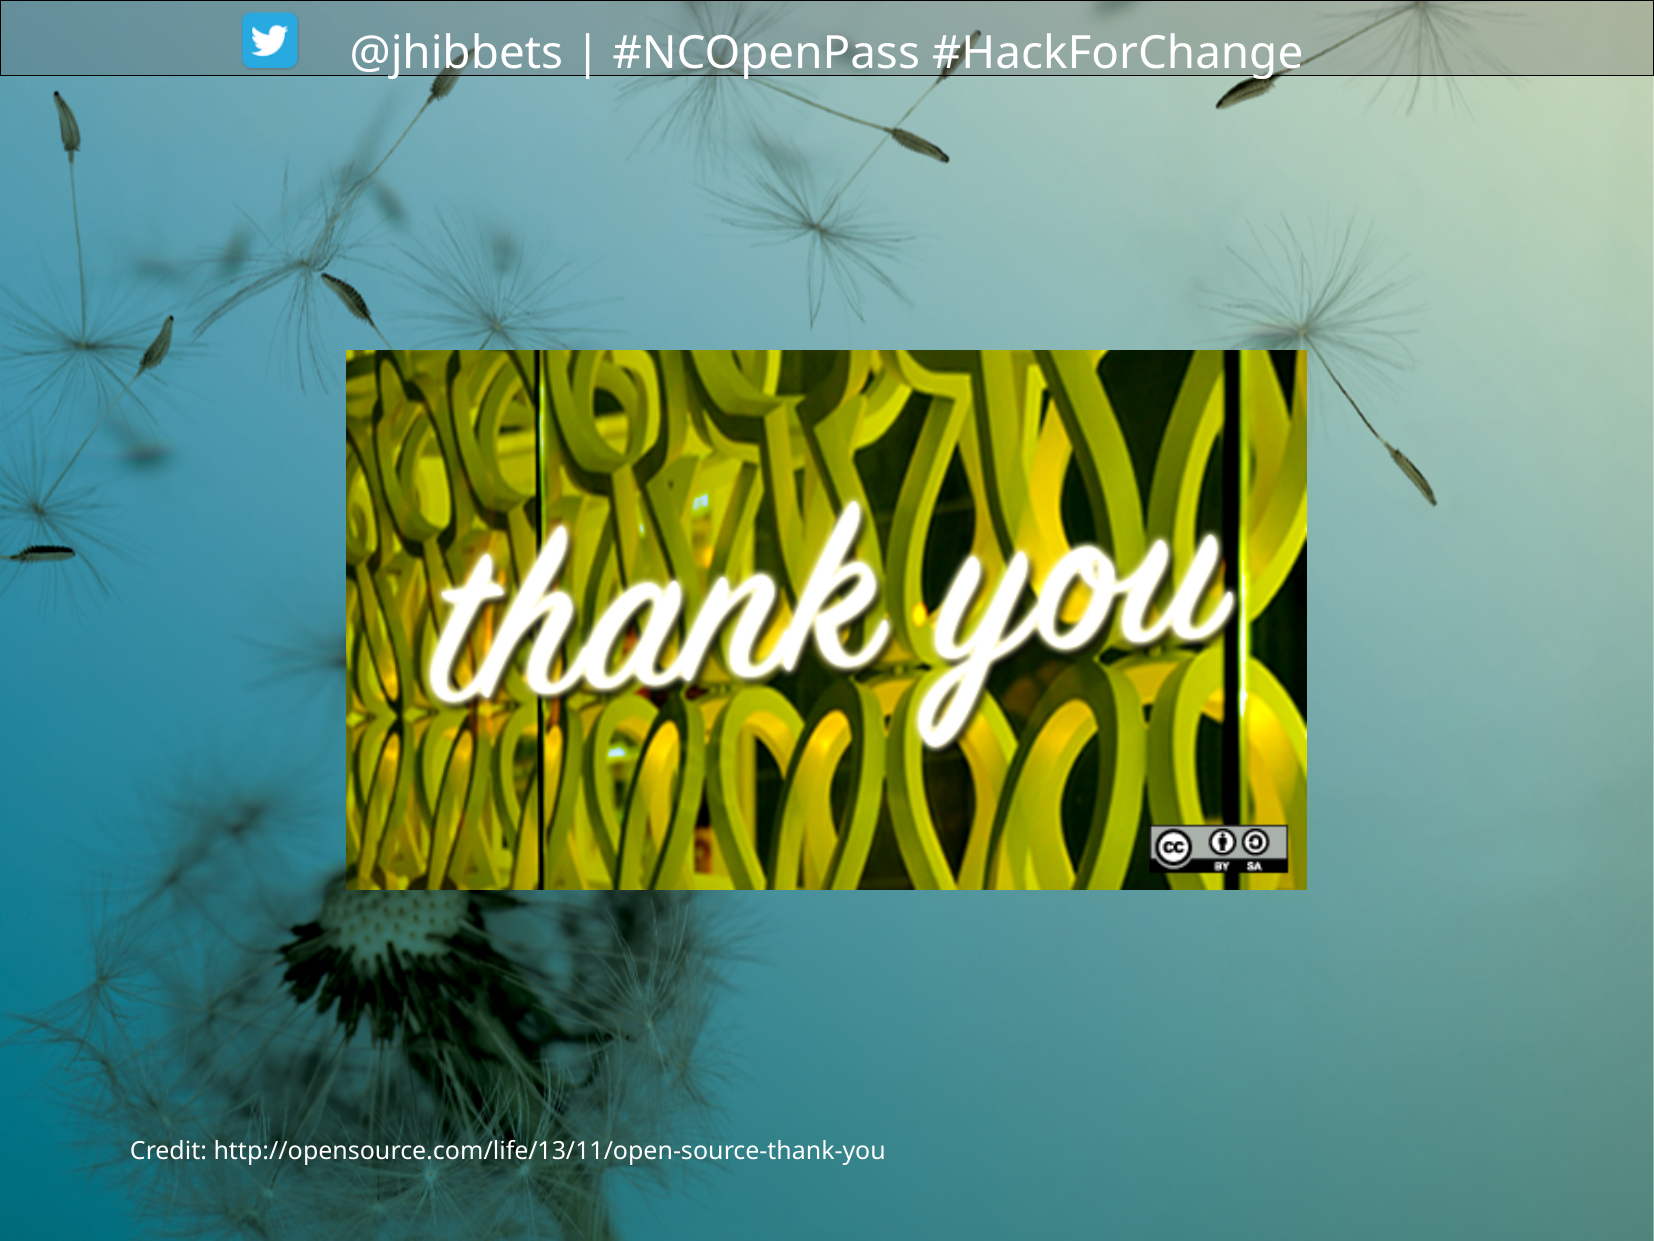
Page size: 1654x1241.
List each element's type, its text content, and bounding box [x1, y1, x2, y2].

picture [240, 11, 301, 72]
text_box Credit: http://opensource.com/life/13/11/open-source-thank-you [115, 1125, 891, 1165]
picture [0, 76, 1654, 1241]
